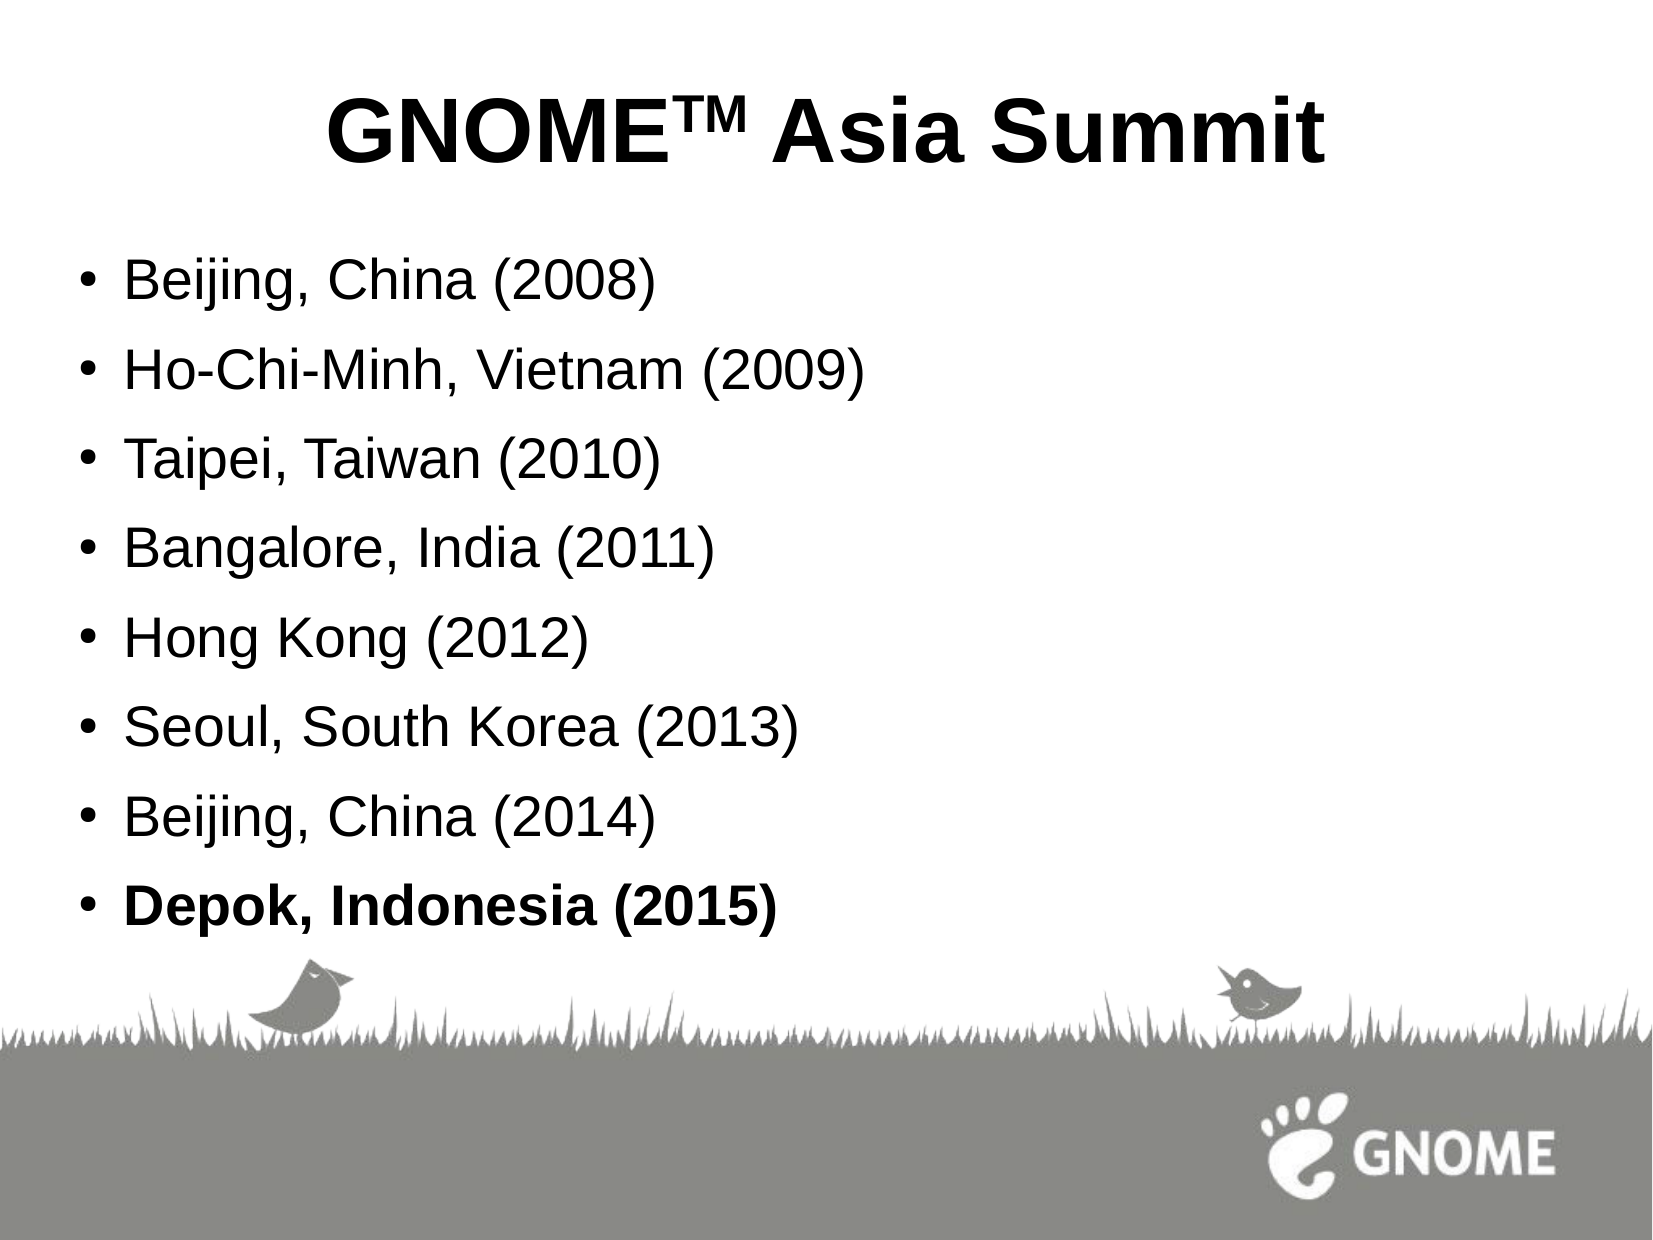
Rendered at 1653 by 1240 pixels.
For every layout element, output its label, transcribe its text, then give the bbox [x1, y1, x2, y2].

picture [0, 0, 1653, 1240]
title GNOMETM Asia Summit [68, 25, 1584, 237]
list Beijing, China (2008) Ho-Chi-Minh, Vietnam (2009) Taipei, Taiwan (2010) Bangalore, India (2011) Hong Kong (2012) Seoul, South Korea (2013) Beijing, China (2014) Depok, Indonesia (2015) [62, 248, 1595, 945]
